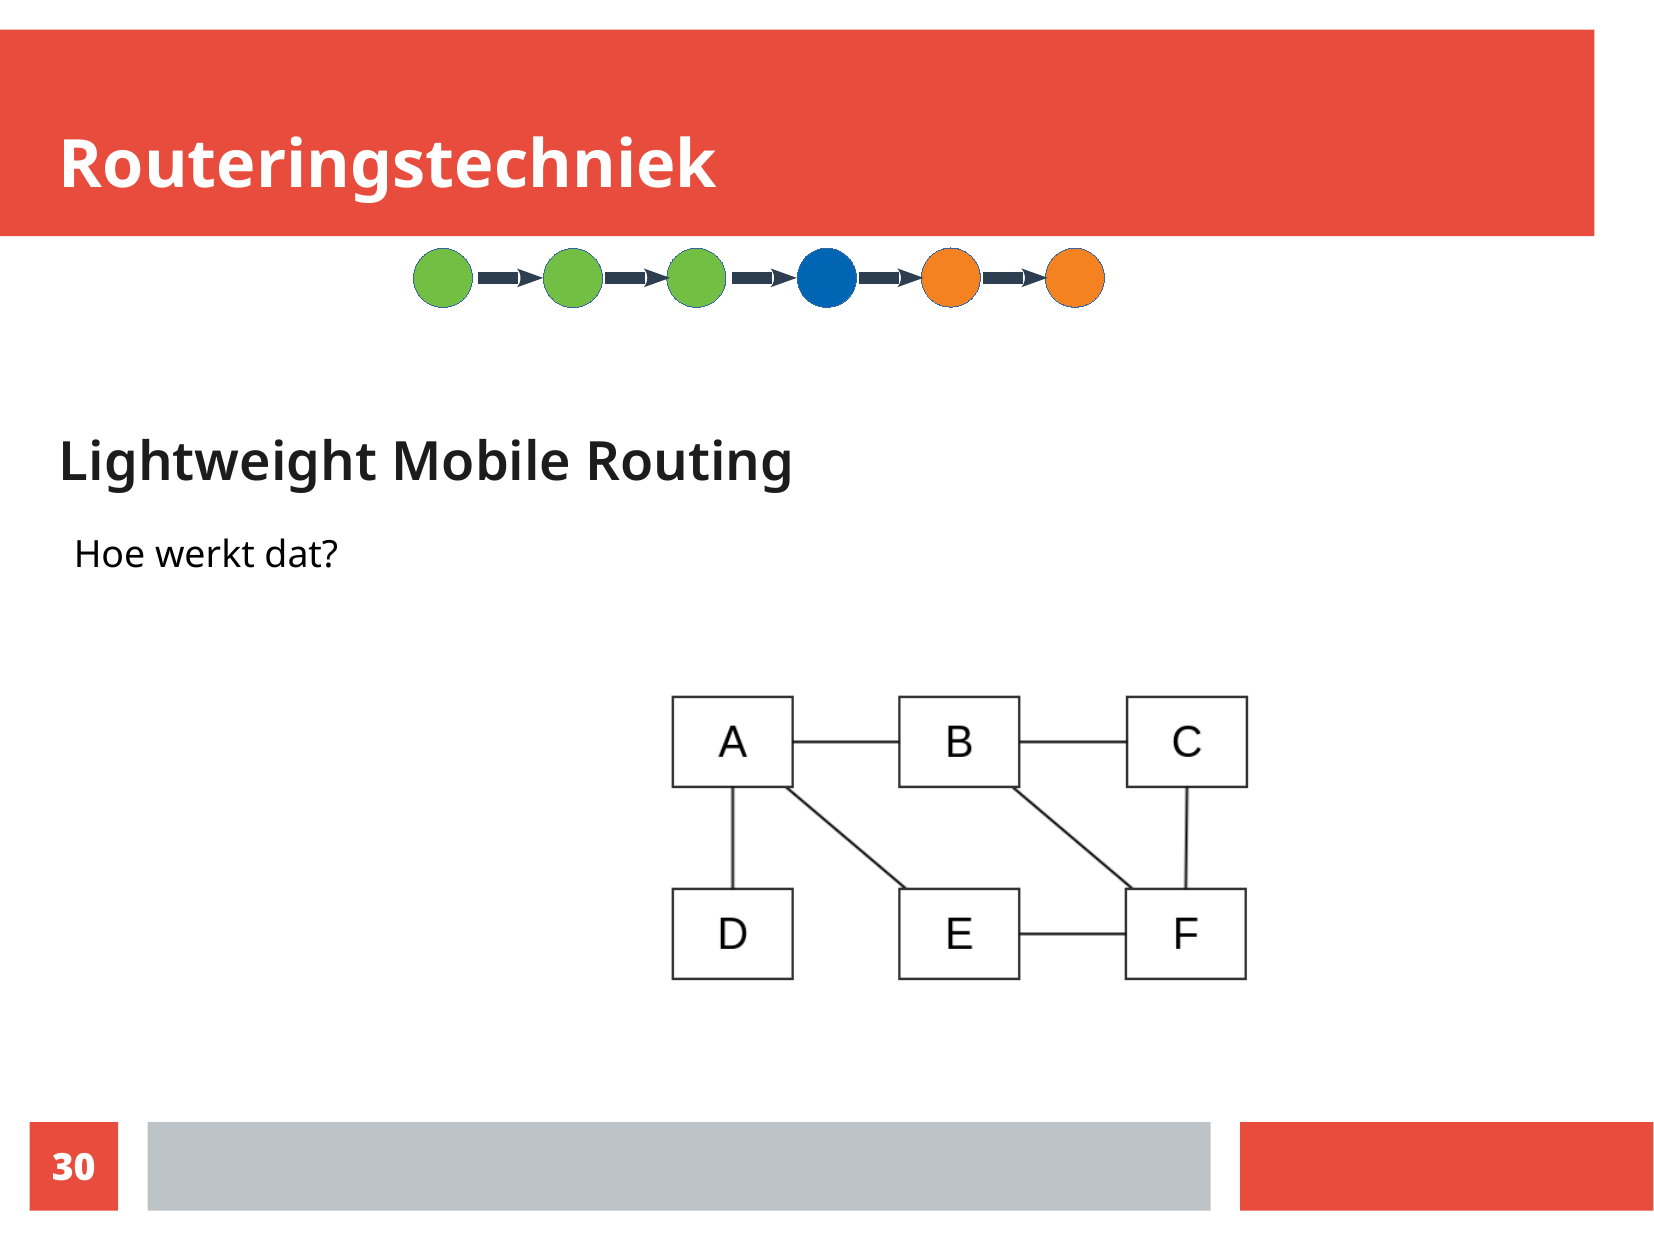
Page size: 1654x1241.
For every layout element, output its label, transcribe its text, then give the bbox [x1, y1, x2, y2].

text_box Hoe werkt dat? [59, 519, 709, 579]
picture [625, 637, 1271, 1003]
text_box [921, 247, 981, 308]
text_box [666, 248, 726, 308]
text_box [1045, 248, 1105, 308]
text_box [543, 248, 603, 308]
list Lightweight Mobile Routing [59, 324, 1565, 1093]
text_box [413, 248, 473, 308]
text_box [797, 248, 857, 308]
title Routeringstechniek [59, 59, 1595, 207]
